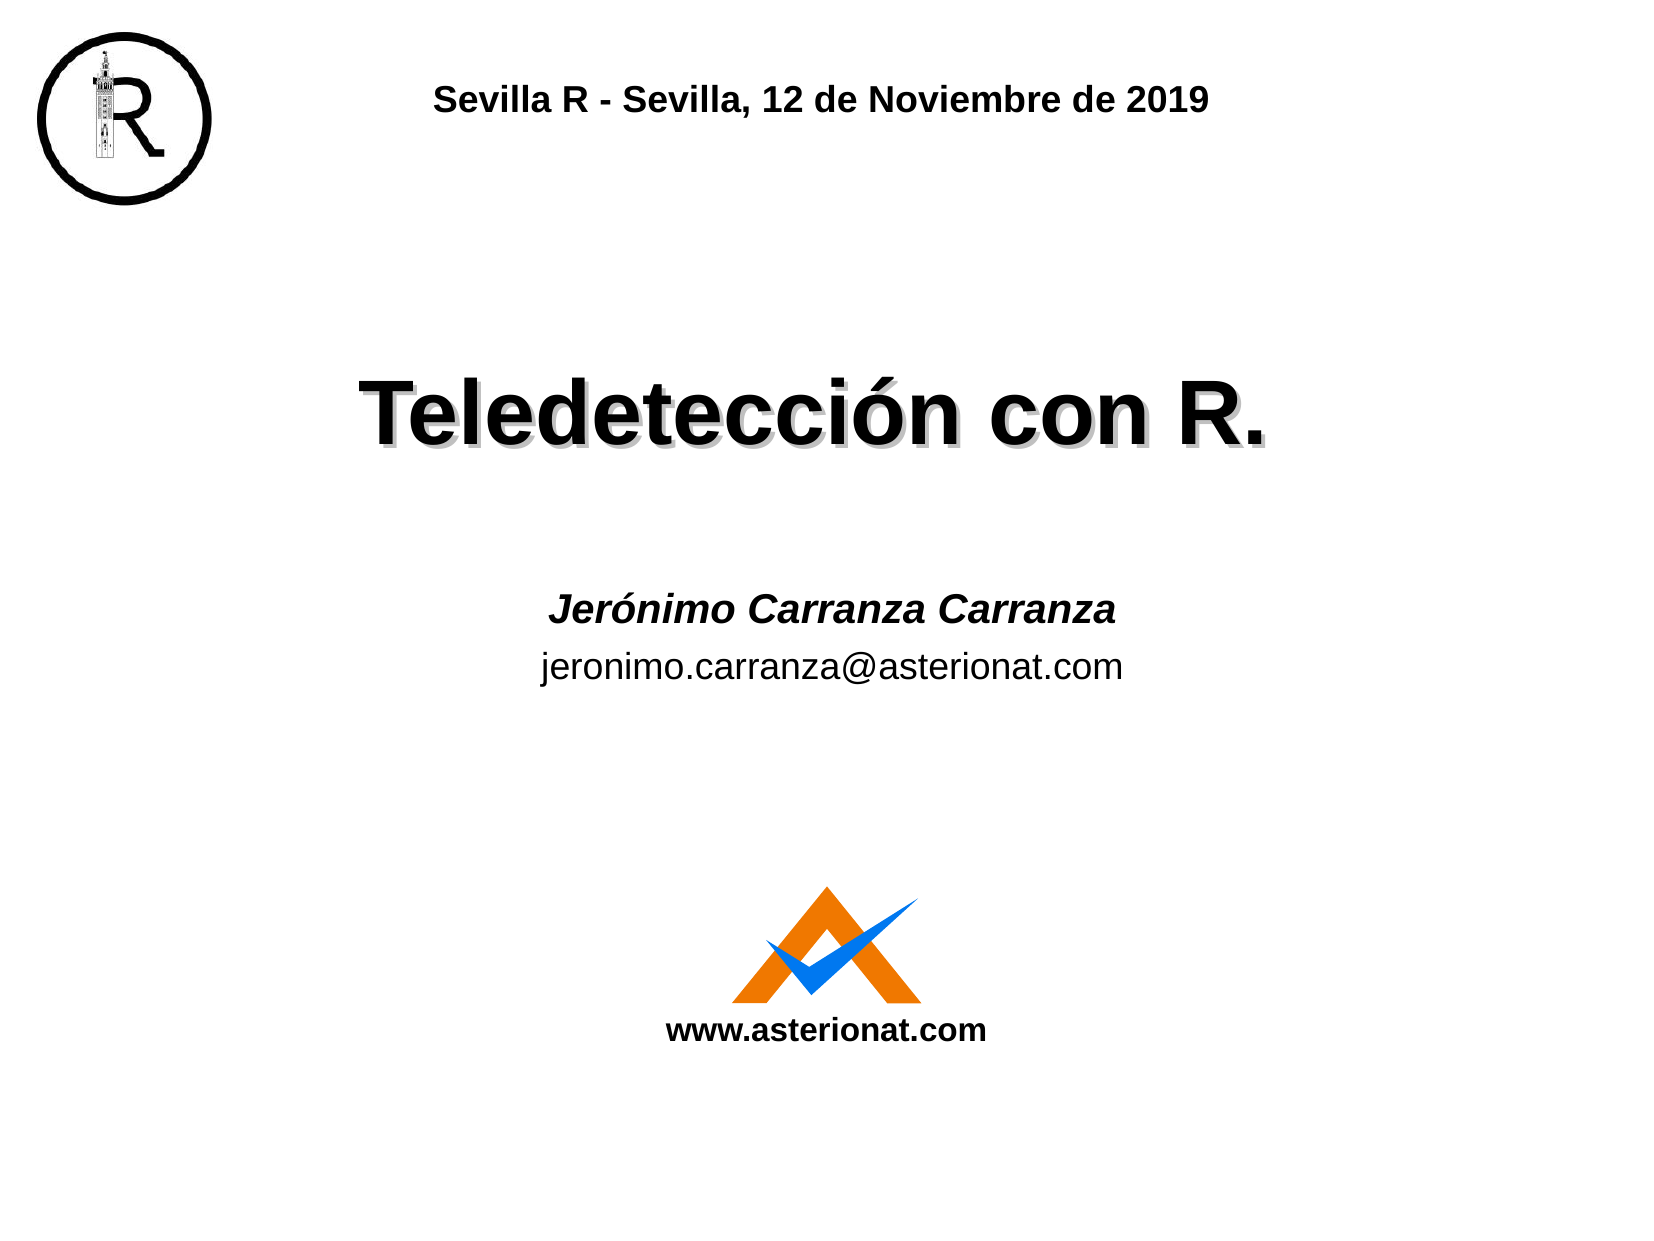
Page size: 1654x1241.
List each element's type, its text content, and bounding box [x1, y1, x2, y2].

text_box jeronimo.carranza@asterionat.com [466, 637, 1199, 695]
text_box Jerónimo Carranza Carranza [434, 578, 1231, 641]
picture [35, 30, 213, 208]
text_box Sevilla R - Sevilla, 12 de Noviembre de 2019 [415, 70, 1239, 128]
picture [731, 885, 923, 1003]
title Teledetección con R. [82, 259, 1571, 567]
text_box www.asterionat.com [651, 1003, 1003, 1056]
